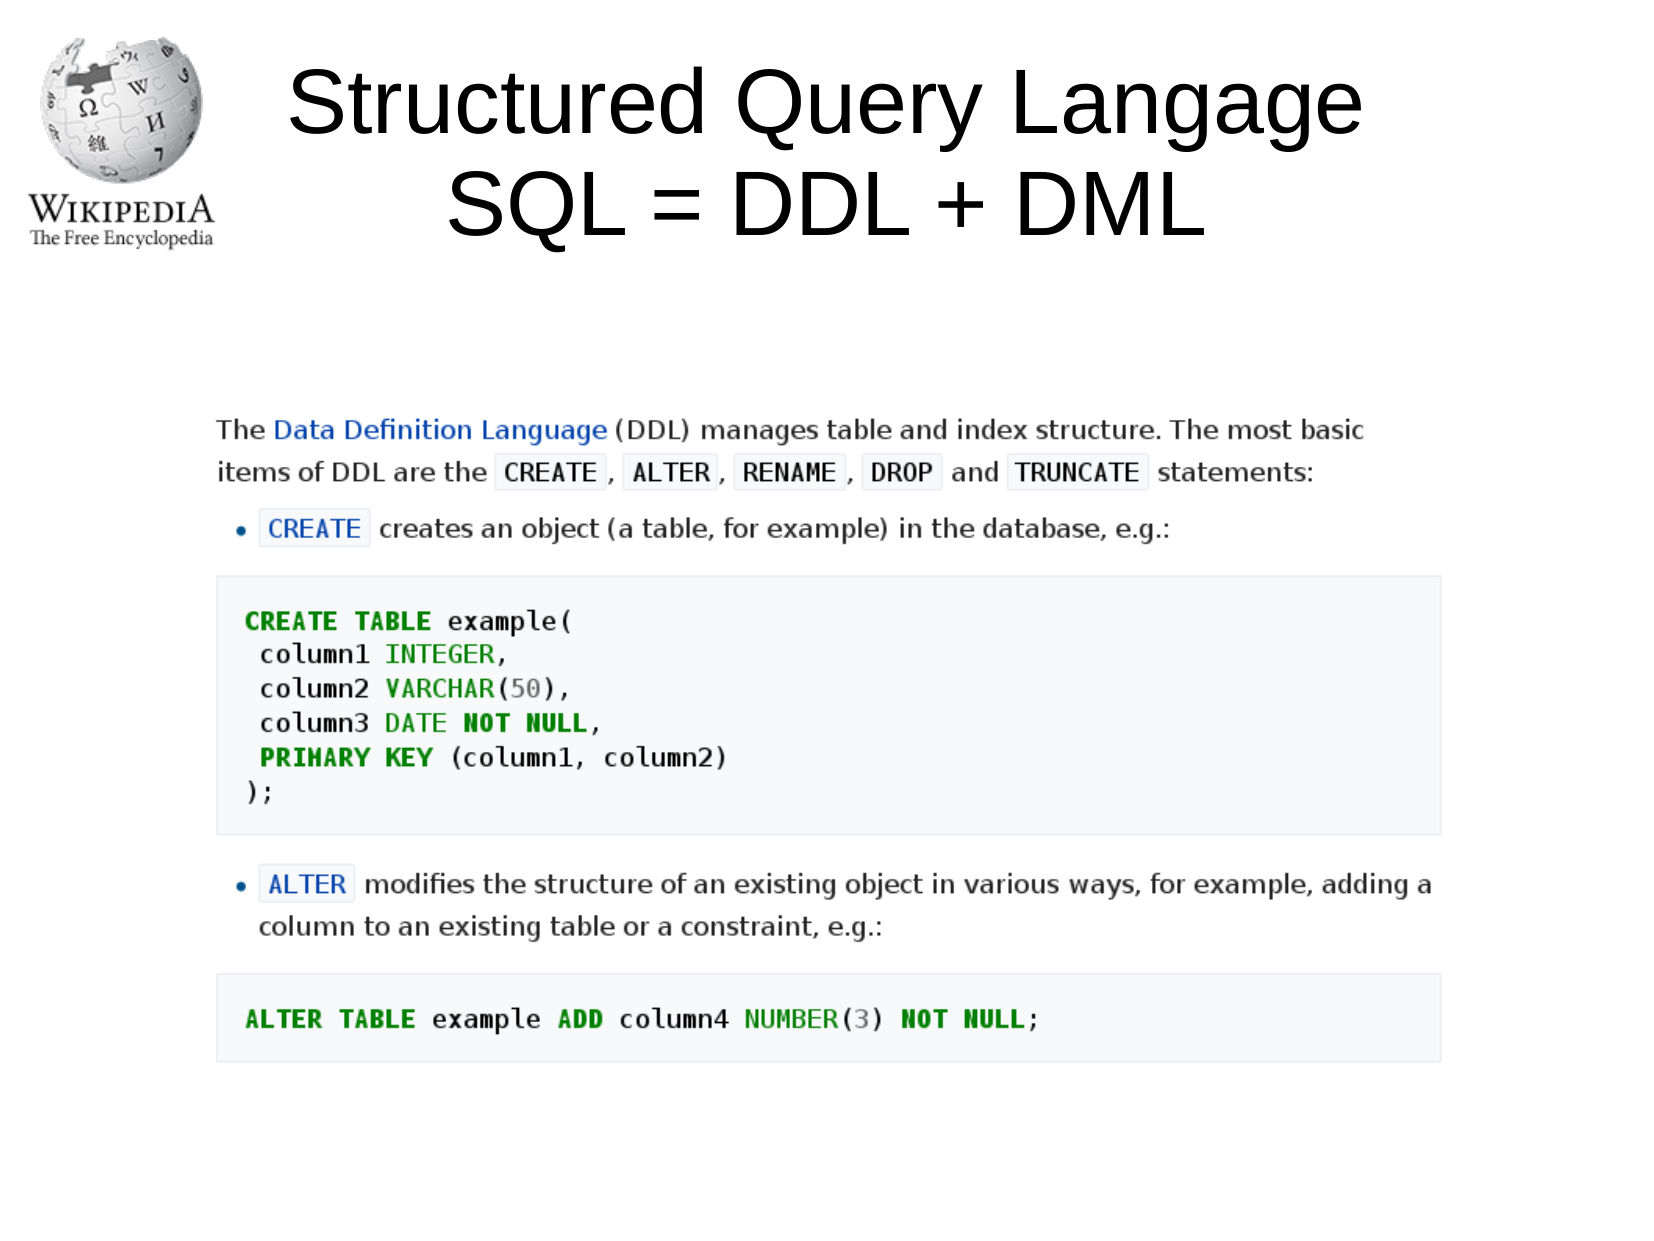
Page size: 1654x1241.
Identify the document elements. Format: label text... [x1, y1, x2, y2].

picture [207, 408, 1448, 1069]
title Structured Query Langage SQL = DDL + DML [228, 49, 1571, 257]
picture [16, 14, 228, 258]
